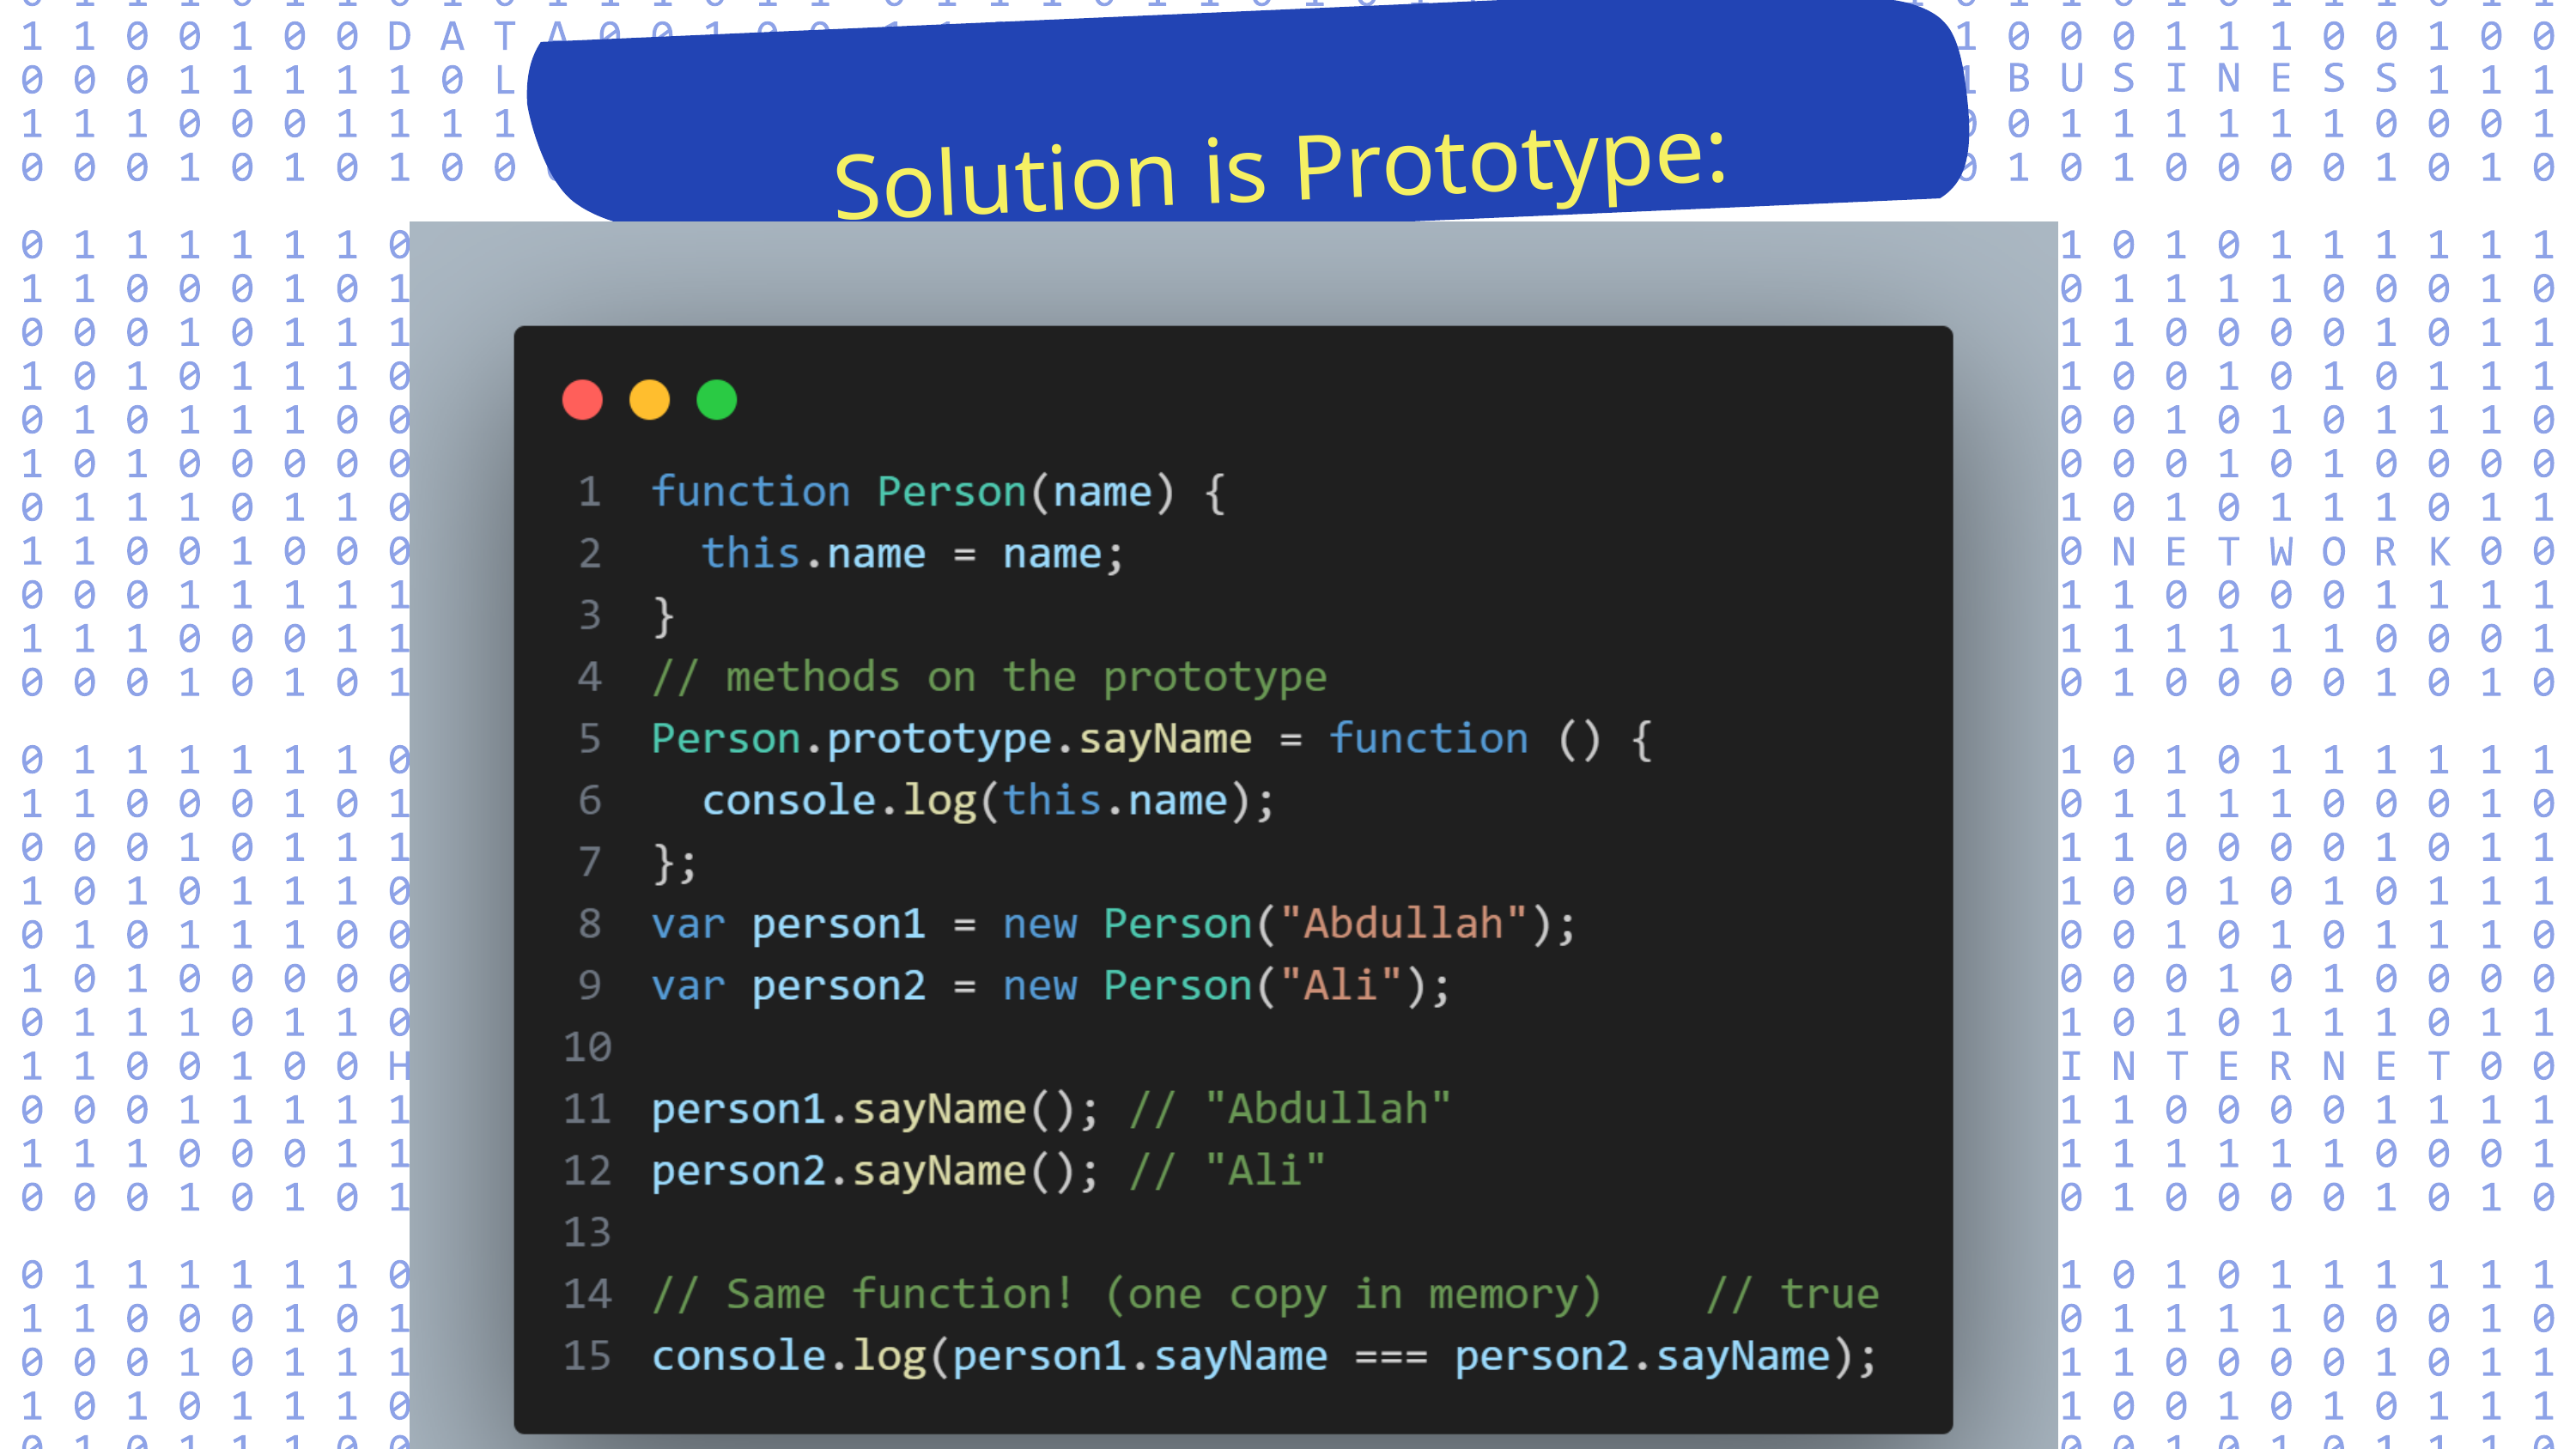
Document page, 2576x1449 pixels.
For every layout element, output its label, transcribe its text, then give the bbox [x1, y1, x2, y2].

text_box [1394, 173, 1423, 189]
text_box [974, 191, 999, 208]
text_box [1573, 167, 1581, 179]
text_box [1083, 187, 1111, 203]
picture [410, 221, 2058, 1449]
text_box [1615, 164, 1642, 179]
text_box [1480, 169, 1509, 185]
text_box [6, 0, 2570, 1449]
text_box Solution is Prototype: [729, 0, 1849, 203]
text_box [895, 195, 923, 211]
